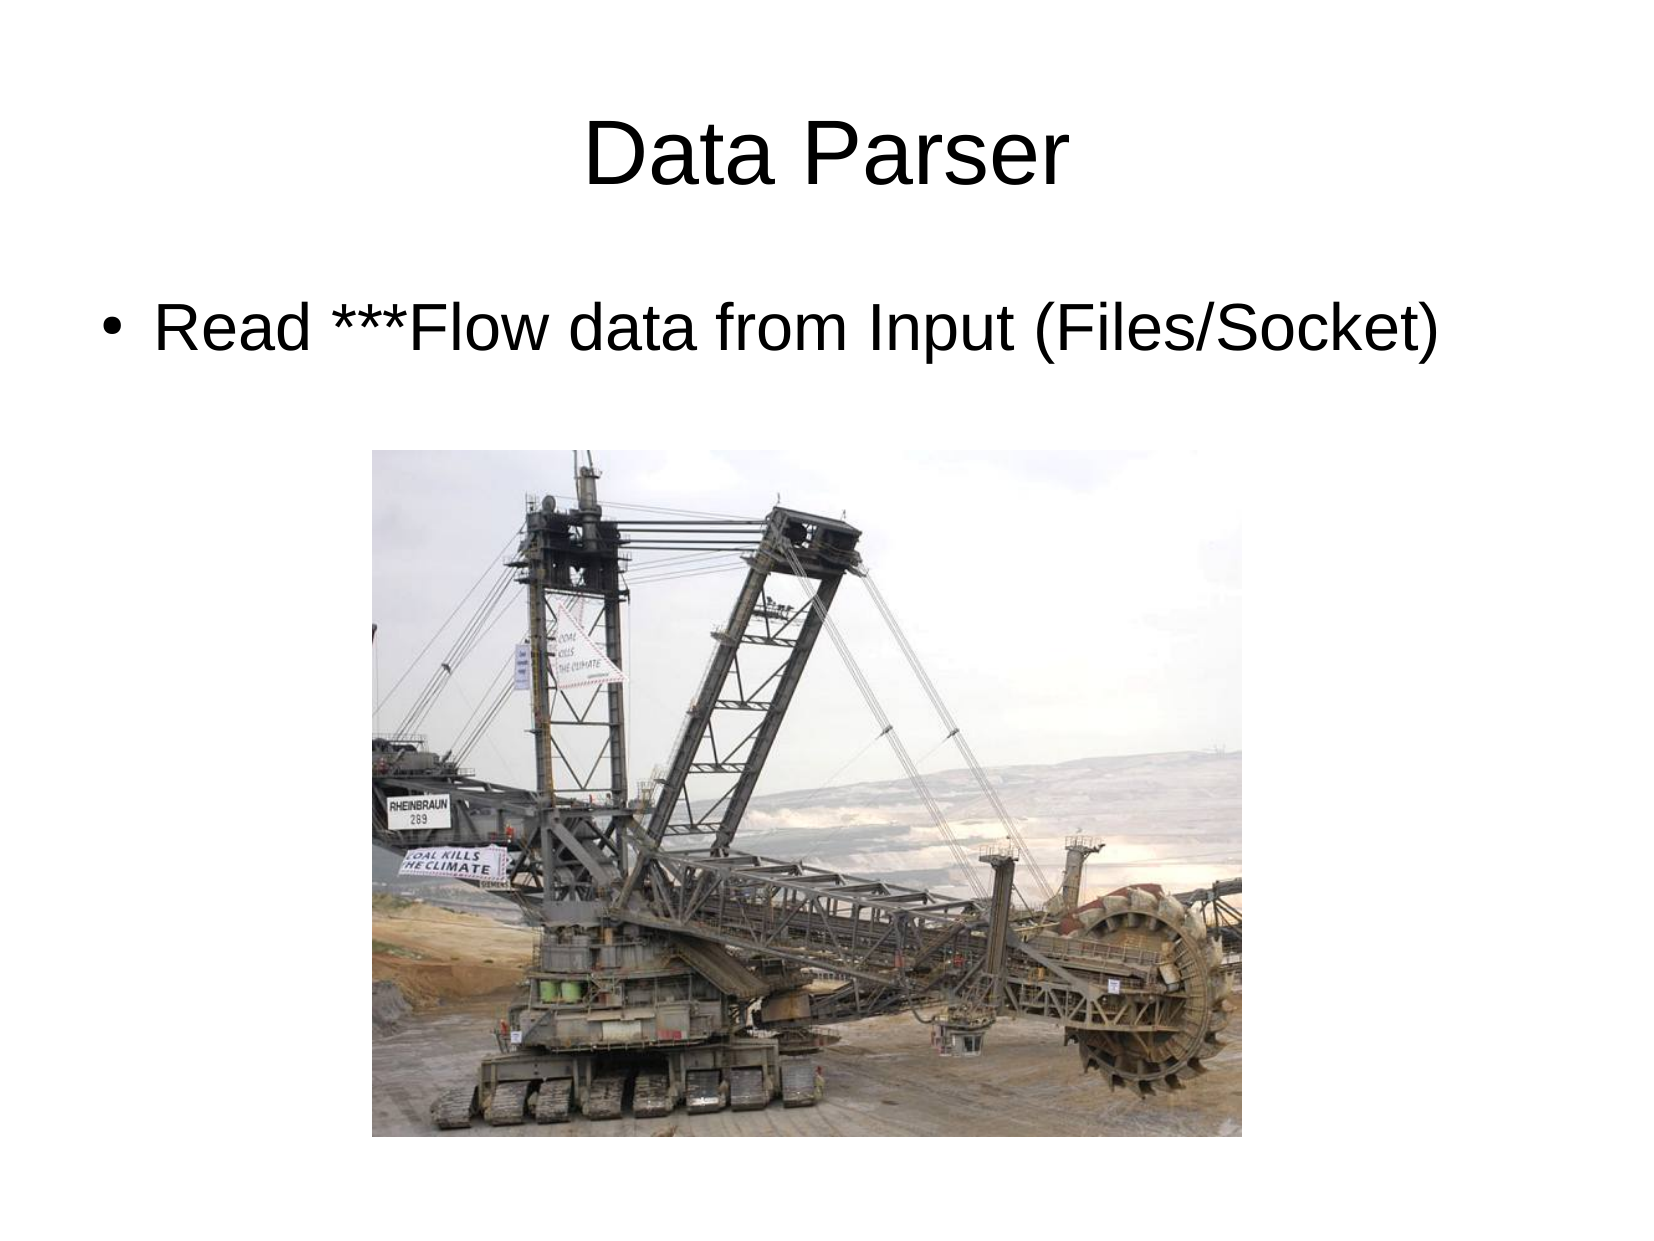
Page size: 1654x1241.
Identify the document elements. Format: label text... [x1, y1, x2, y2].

list Read ***Flow data from Input (Files/Socket) [82, 290, 1571, 1109]
picture [372, 450, 1242, 1137]
title Data Parser [82, 49, 1571, 257]
